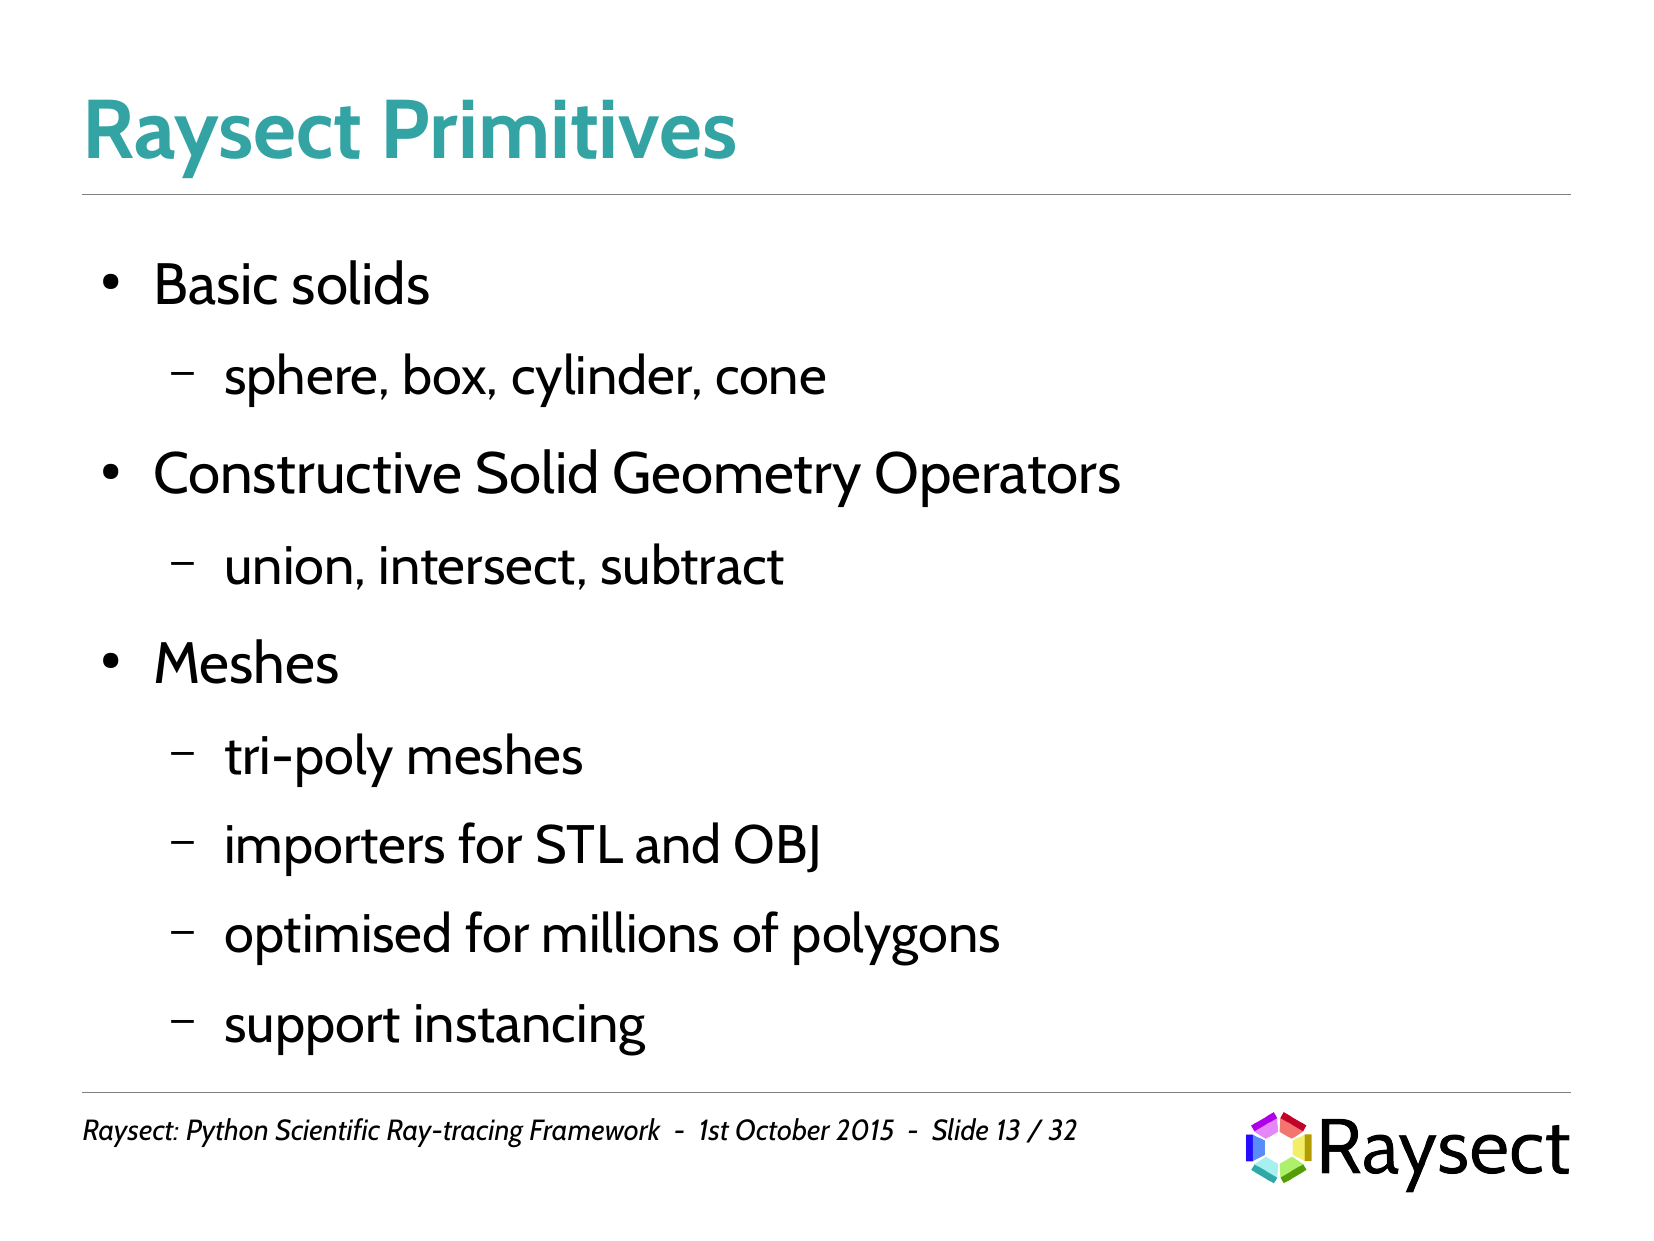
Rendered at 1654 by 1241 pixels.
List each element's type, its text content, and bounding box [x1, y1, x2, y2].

picture [1242, 1108, 1573, 1196]
title Raysect Primitives [82, 70, 1571, 187]
list Basic solids sphere, box, cylinder, cone Constructive Solid Geometry Operators union, intersect, subtract Meshes tri-poly meshes importers for STL and OBJ optimised for millions of polygons support instancing [82, 248, 1571, 1063]
